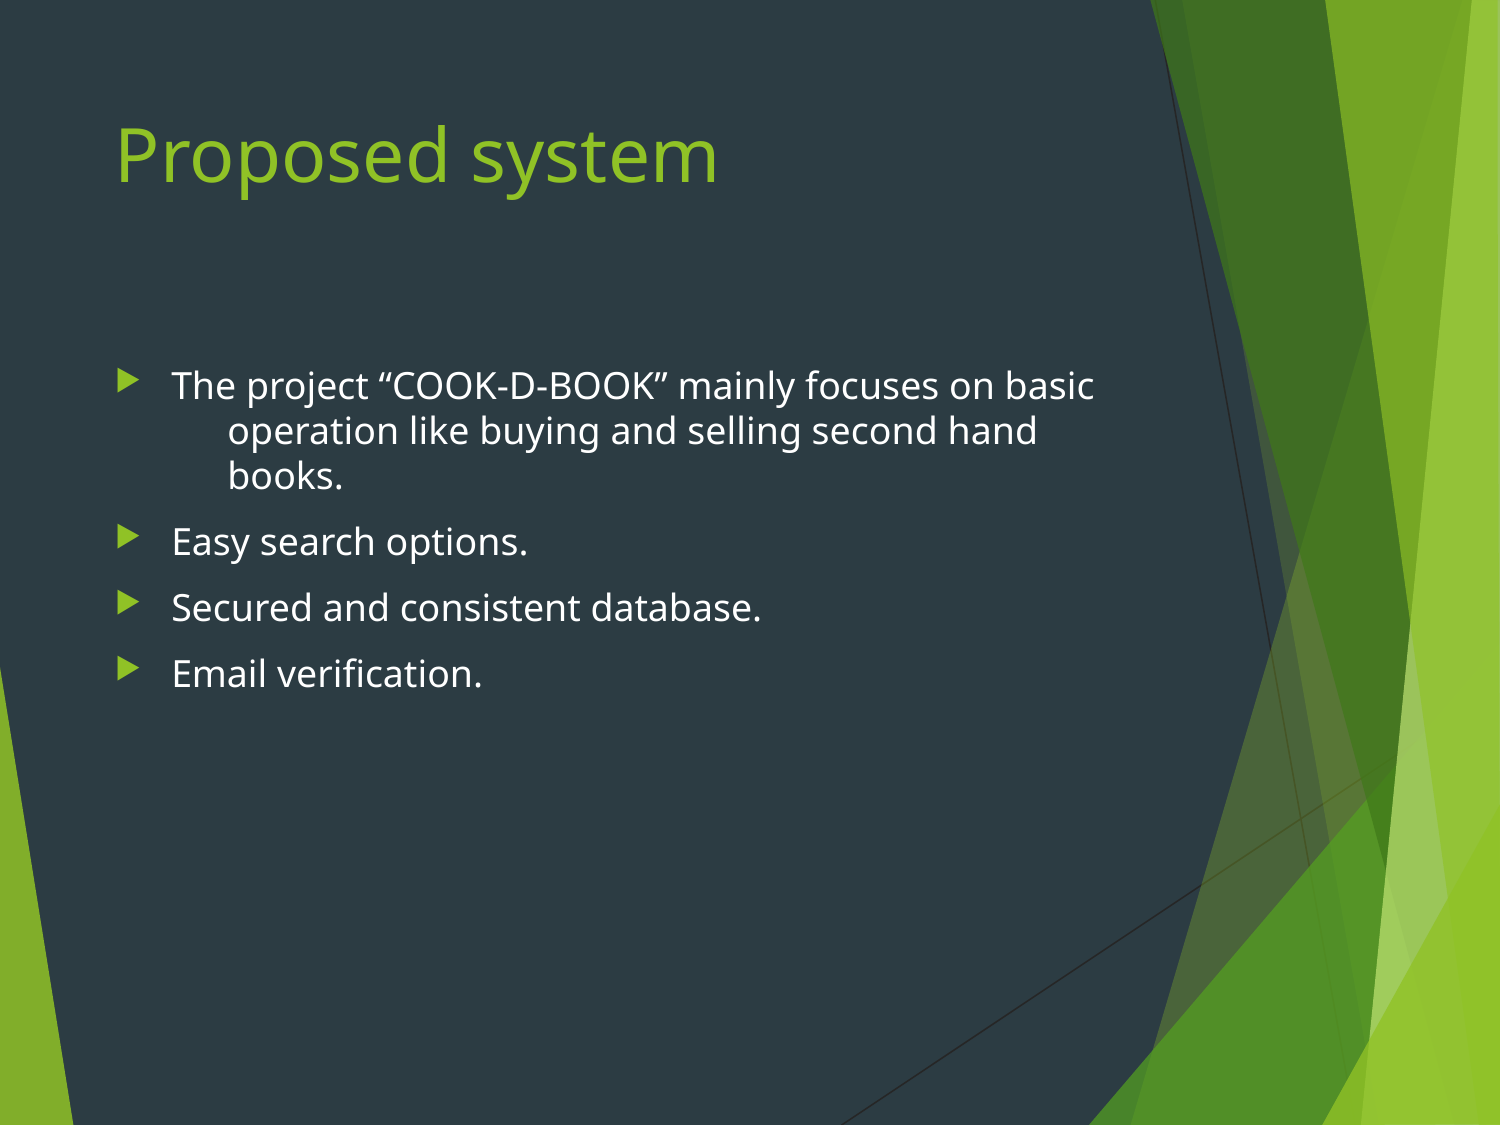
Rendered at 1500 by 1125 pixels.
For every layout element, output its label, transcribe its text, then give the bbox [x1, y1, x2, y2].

list The project “COOK-D-BOOK” mainly focuses on basic operation like buying and selling second hand books. Easy search options. Secured and consistent database. Email verification. [99, 354, 1142, 992]
title Proposed system [99, 99, 1142, 317]
